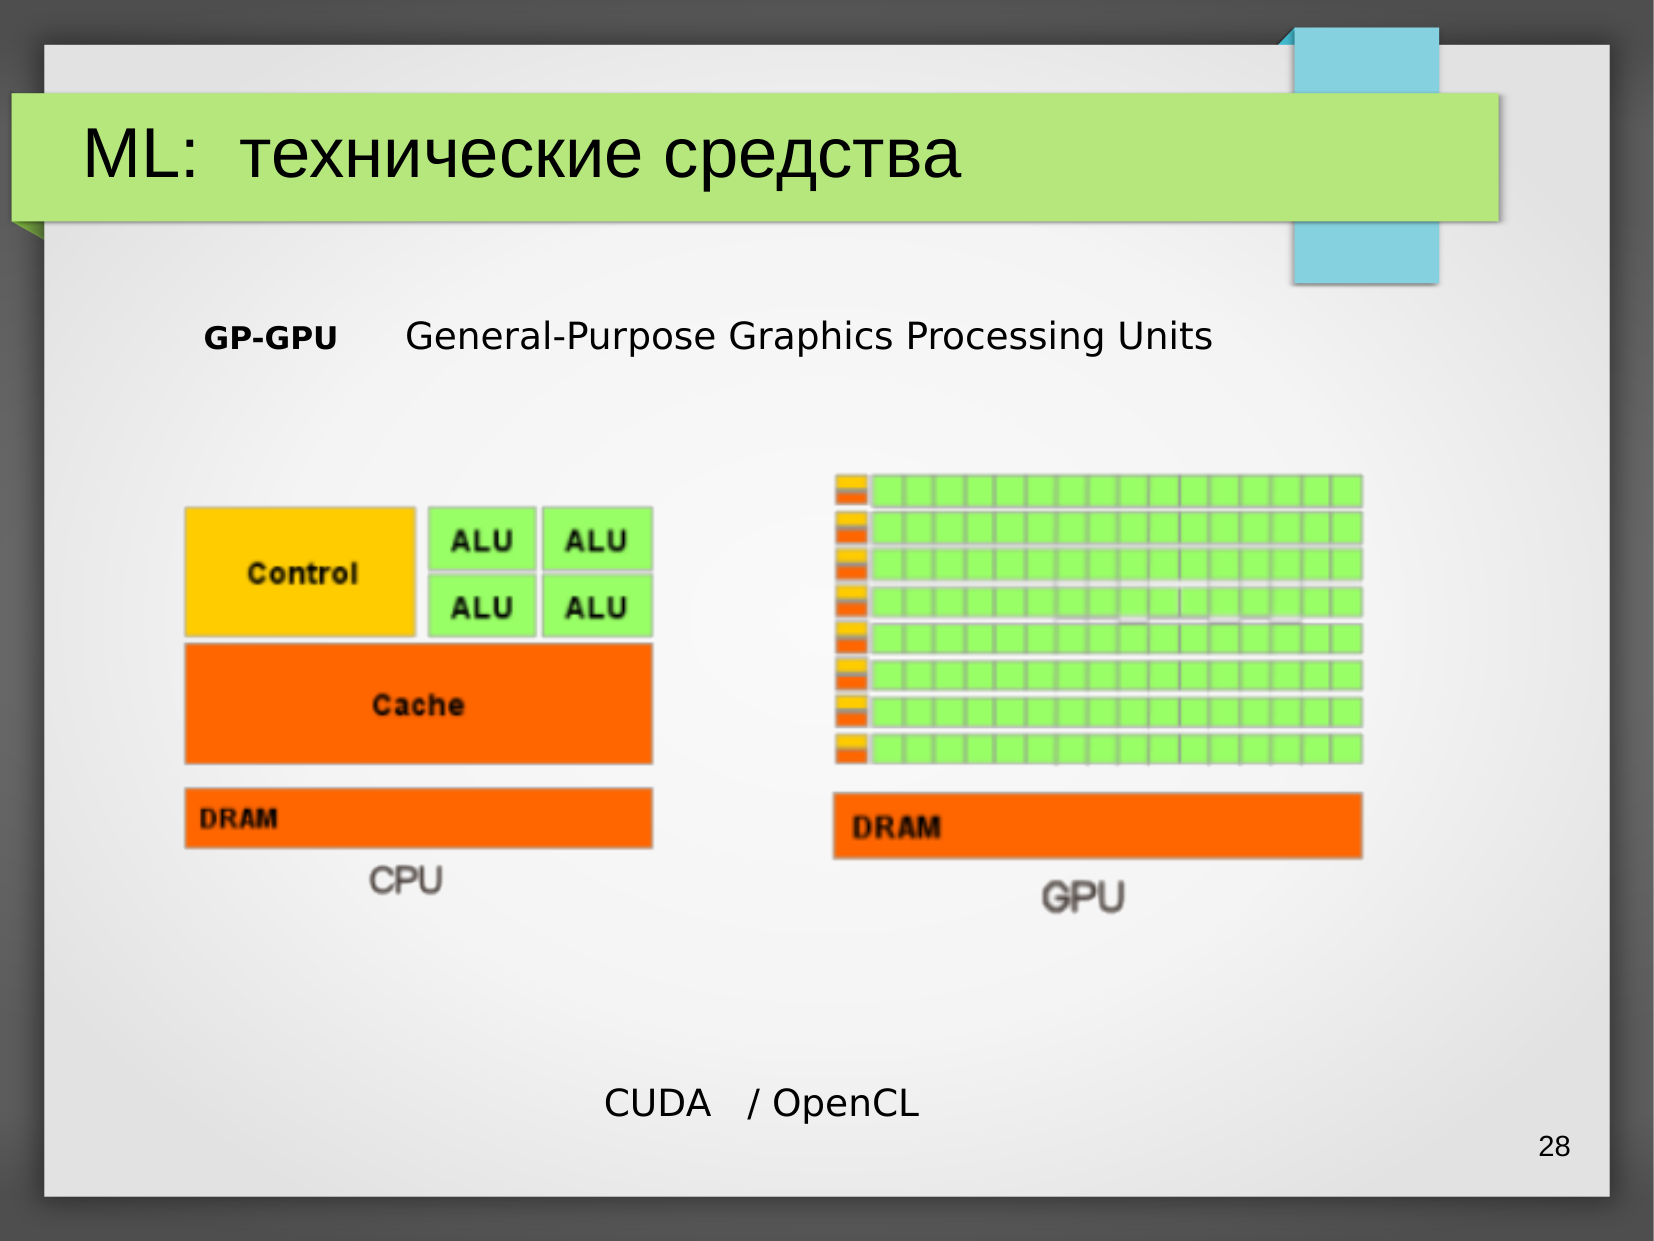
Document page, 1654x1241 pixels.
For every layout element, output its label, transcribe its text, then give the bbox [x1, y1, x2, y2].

title ML: технические средства [82, 49, 1571, 257]
text_box CUDA / OpenCL [589, 1074, 993, 1177]
text_box GP-GPU General-Purpose Graphics Processing Units [188, 307, 1418, 367]
picture [0, 0, 1654, 1241]
